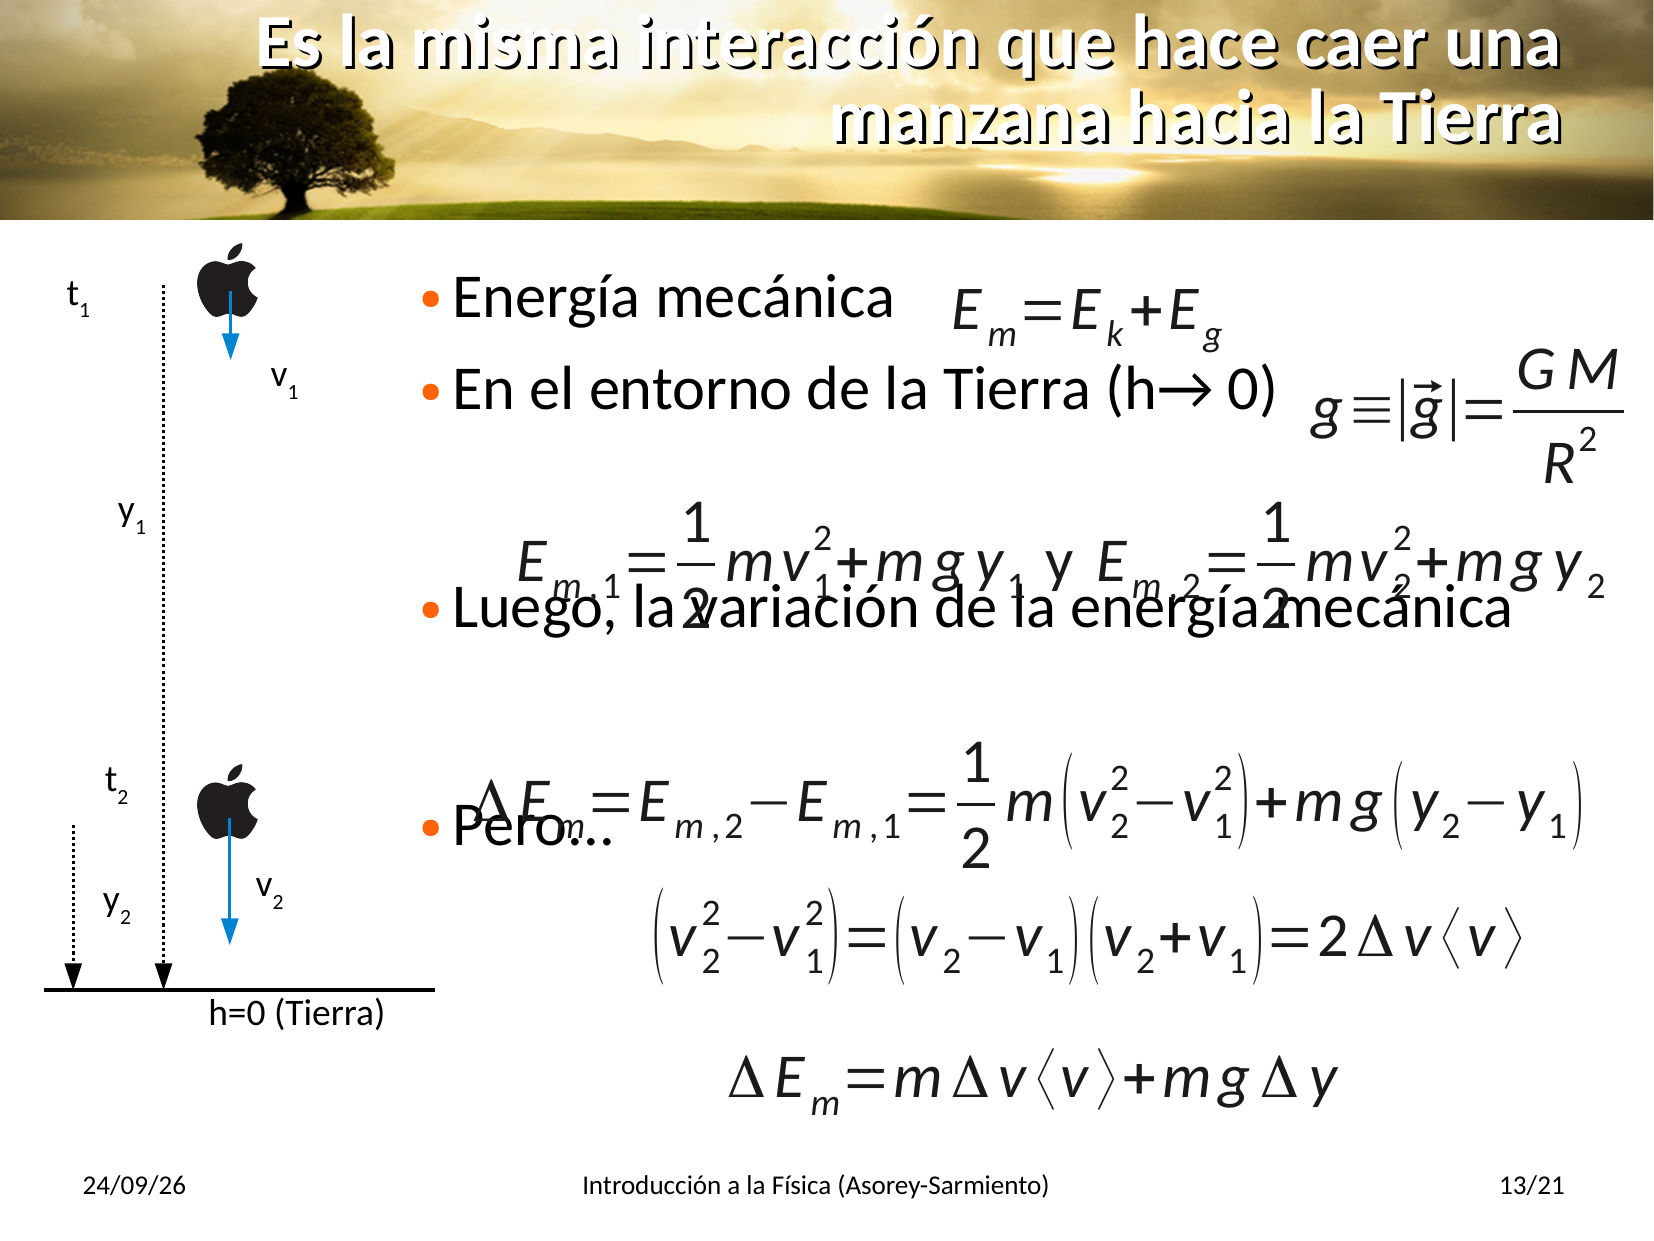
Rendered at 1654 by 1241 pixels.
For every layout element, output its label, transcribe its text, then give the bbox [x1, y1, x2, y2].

text_box t2 [90, 756, 144, 826]
list Energía mecánica En el entorno de la Tierra (h→ 0) Luego, la variación de la energía mecánica Pero... [390, 270, 1636, 1171]
text_box t1 [51, 270, 106, 339]
text_box v2 [240, 861, 299, 931]
picture [0, 0, 1654, 220]
picture [197, 764, 258, 839]
chart [945, 270, 1231, 357]
title Es la misma interacción que hace caer una manzana hacia la Tierra [75, 0, 1564, 177]
chart [465, 723, 1590, 990]
text_box v1 [255, 351, 314, 421]
text_box y2 [88, 876, 146, 946]
text_box y1 [103, 486, 161, 556]
text_box h=0 (Tierra) [193, 989, 390, 1051]
picture [197, 243, 258, 318]
chart [720, 1038, 1348, 1126]
chart [510, 330, 1634, 646]
